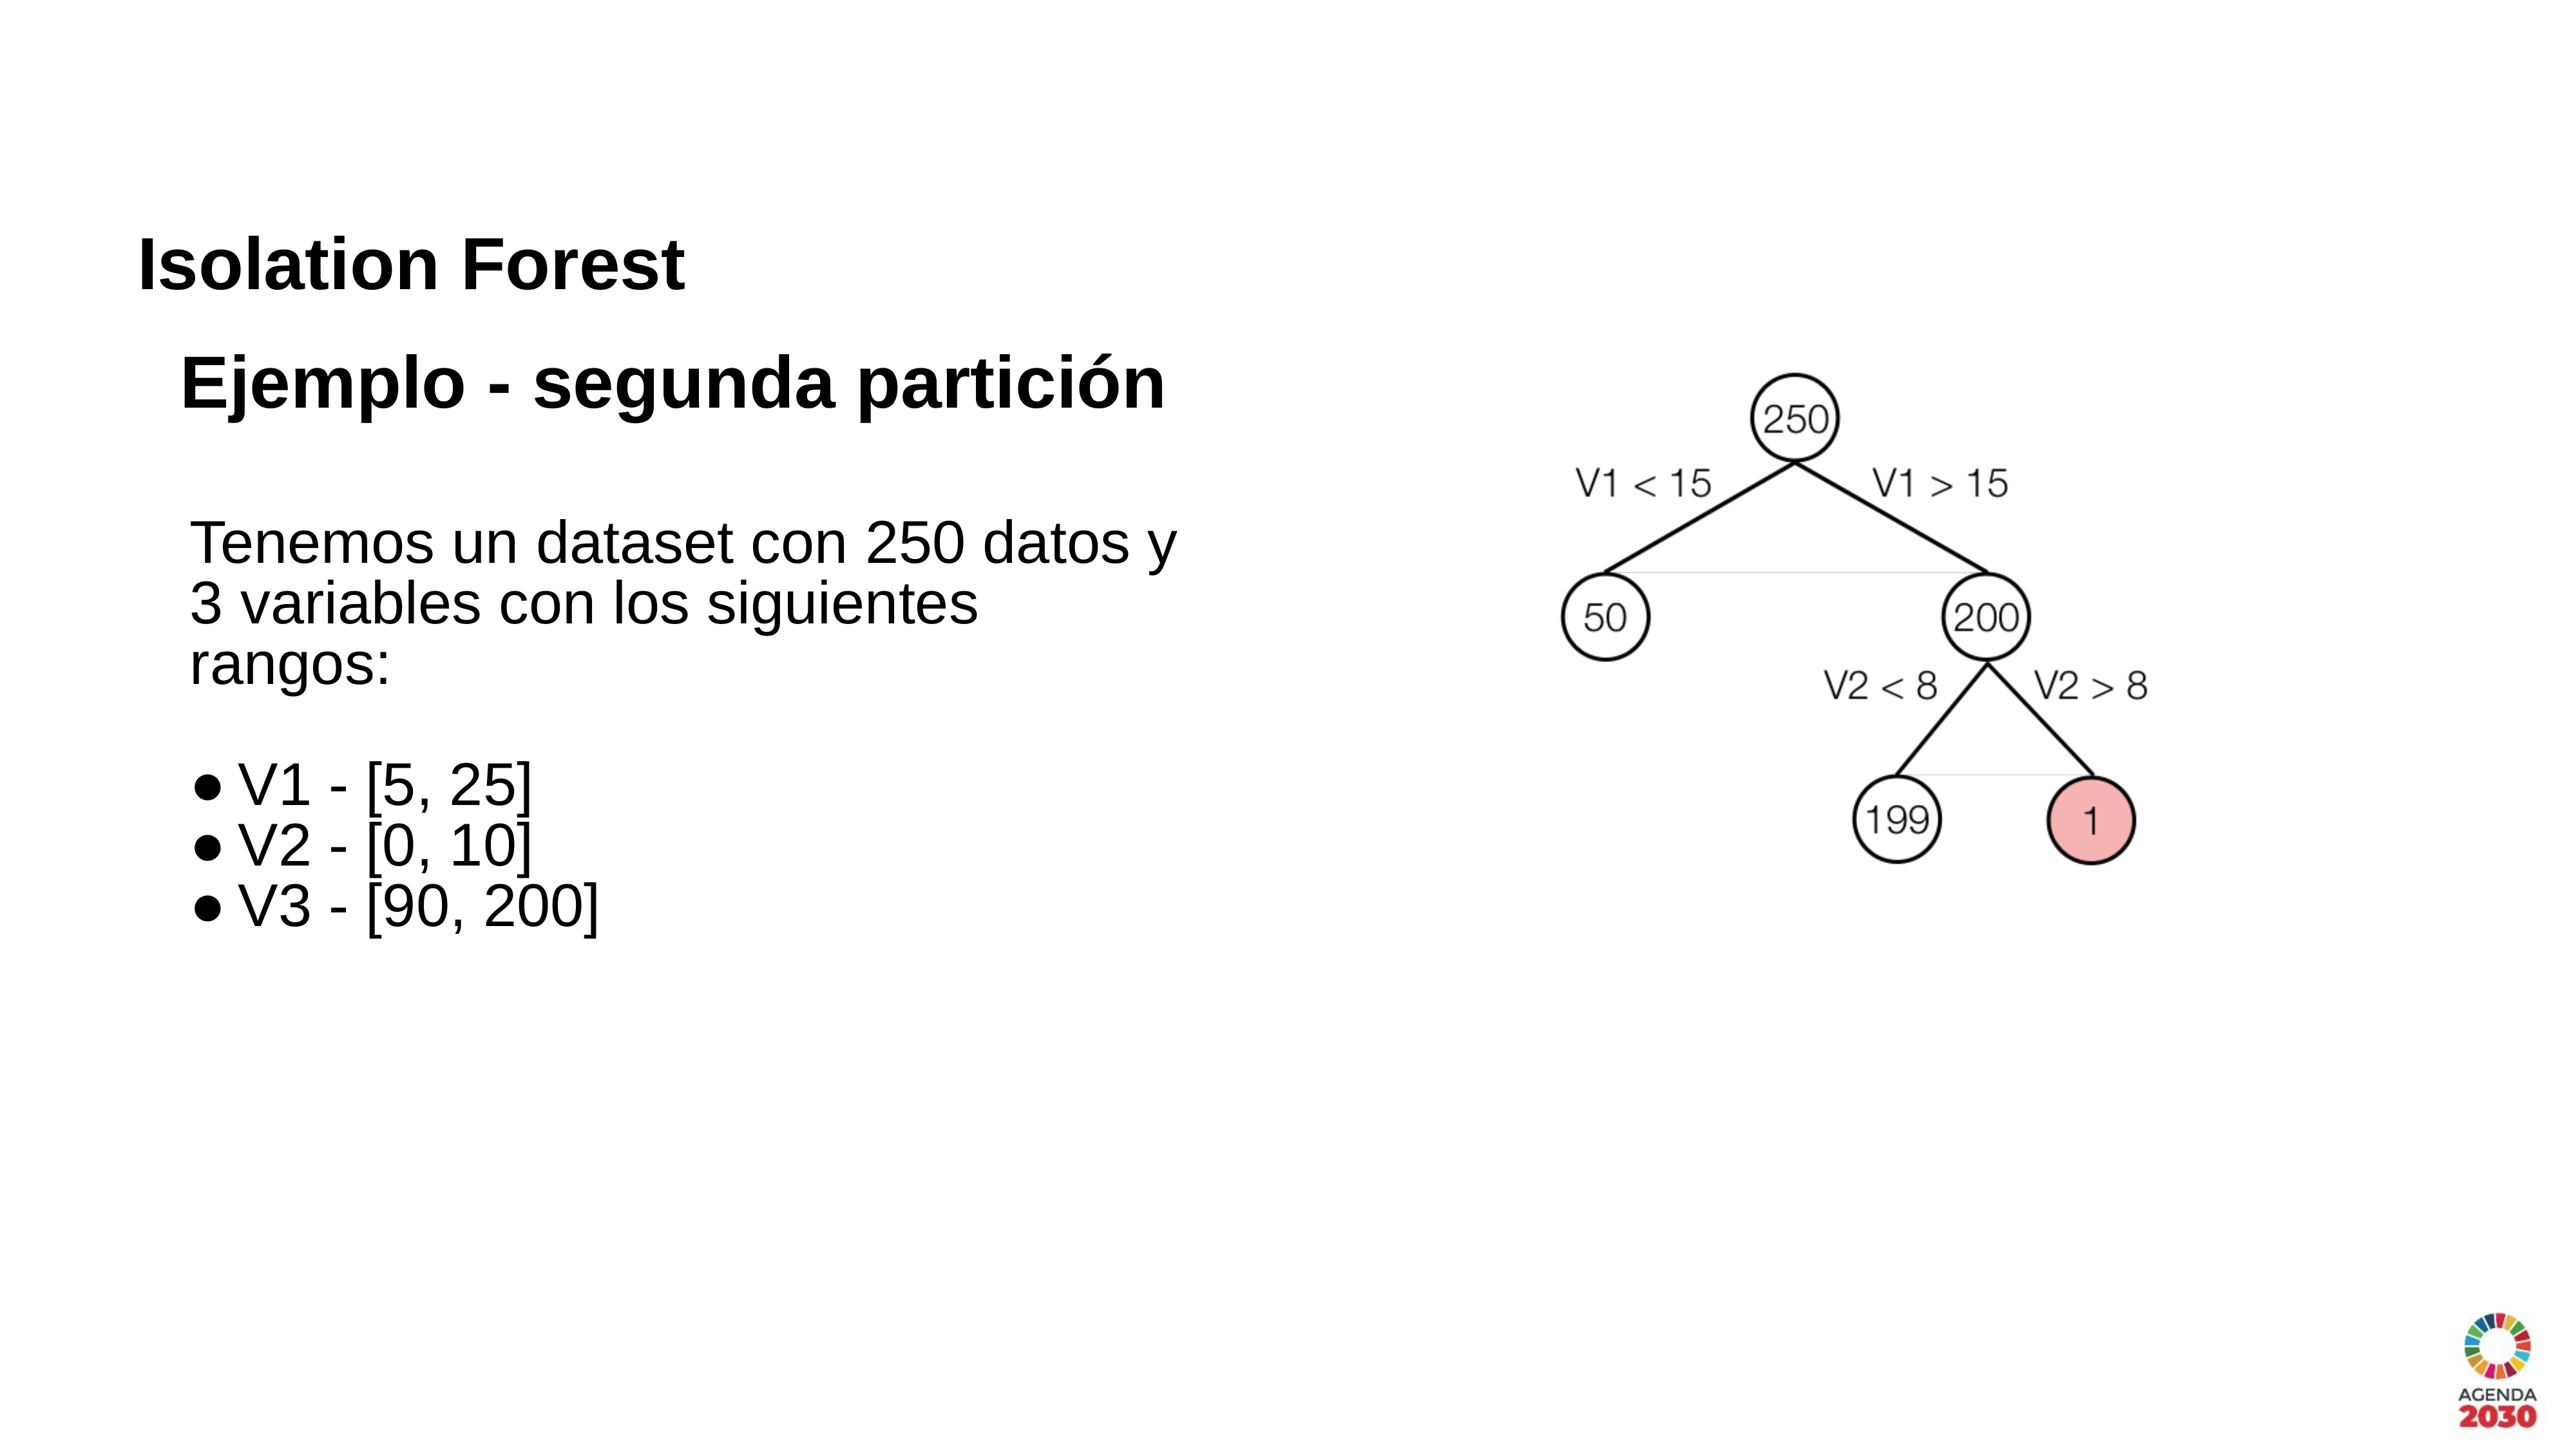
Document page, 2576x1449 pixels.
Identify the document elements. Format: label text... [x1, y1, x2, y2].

title Ejemplo - segunda partición [170, 310, 1210, 428]
picture [2450, 1297, 2547, 1441]
list Tenemos un dataset con 250 datos y 3 variables con los siguientes rangos: V1 - [5, 25] V2 - [0, 10] V3 - [90, 200] [170, 505, 1210, 1193]
title Isolation Forest [128, 102, 1687, 310]
picture [1374, 204, 2302, 1122]
